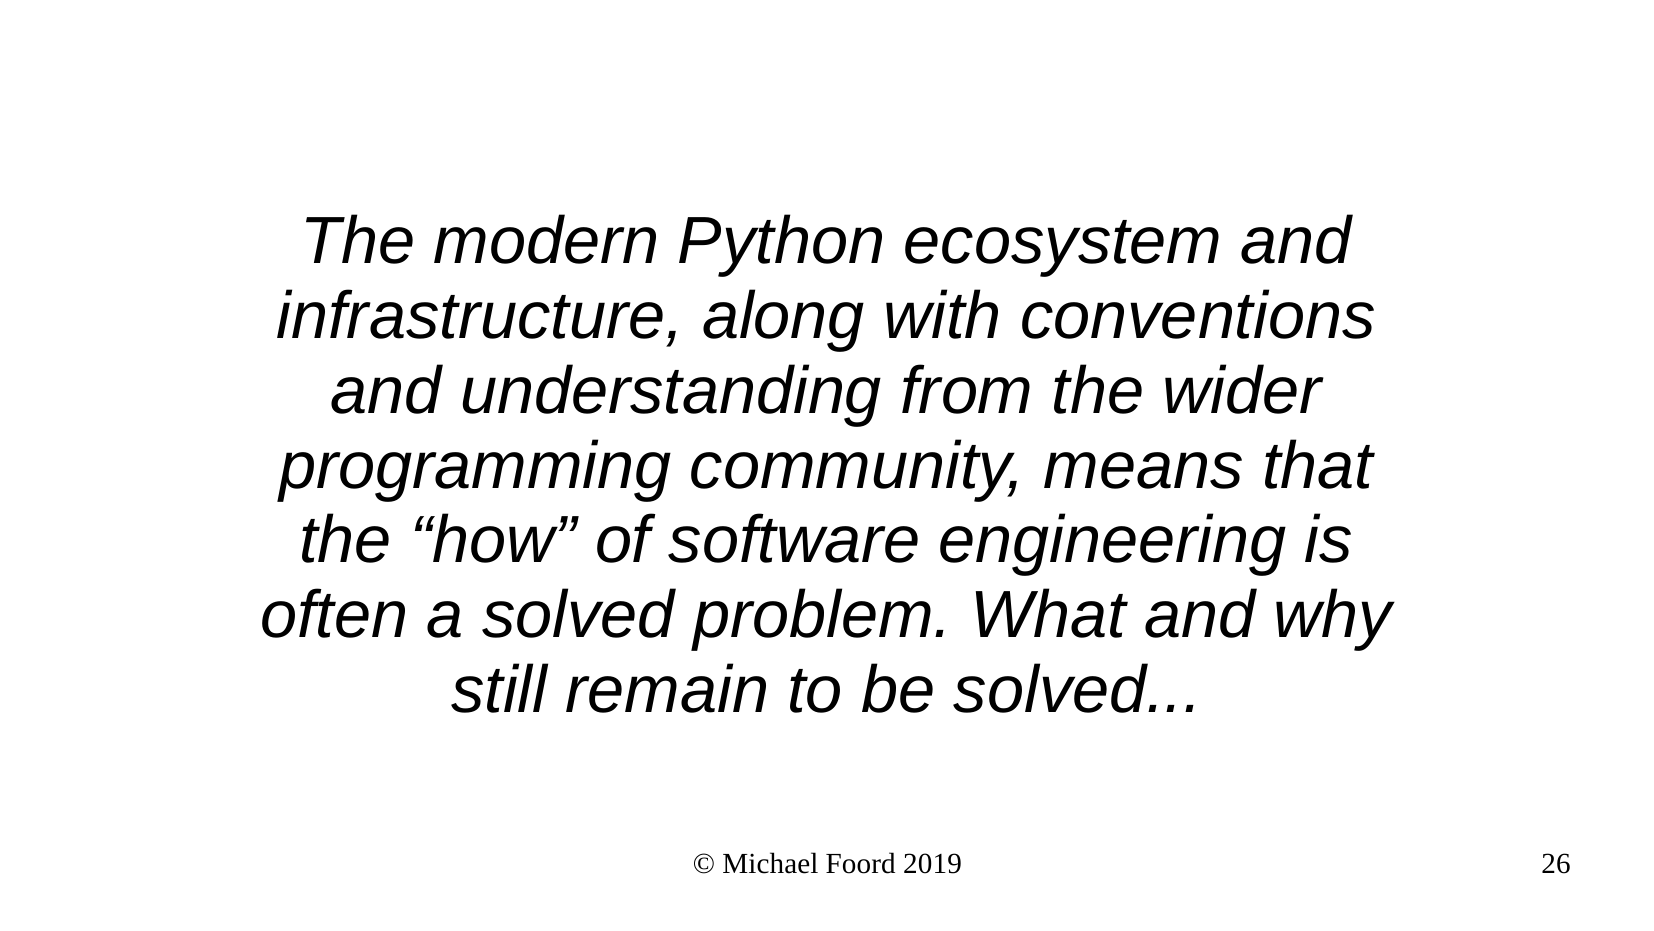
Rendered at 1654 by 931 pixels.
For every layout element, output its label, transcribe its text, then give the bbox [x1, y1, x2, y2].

subtitle The modern Python ecosystem and infrastructure, along with conventions and understanding from the wider programming community, means that the “how” of software engineering is often a solved problem. What and why still remain to be solved... [259, 152, 1394, 778]
